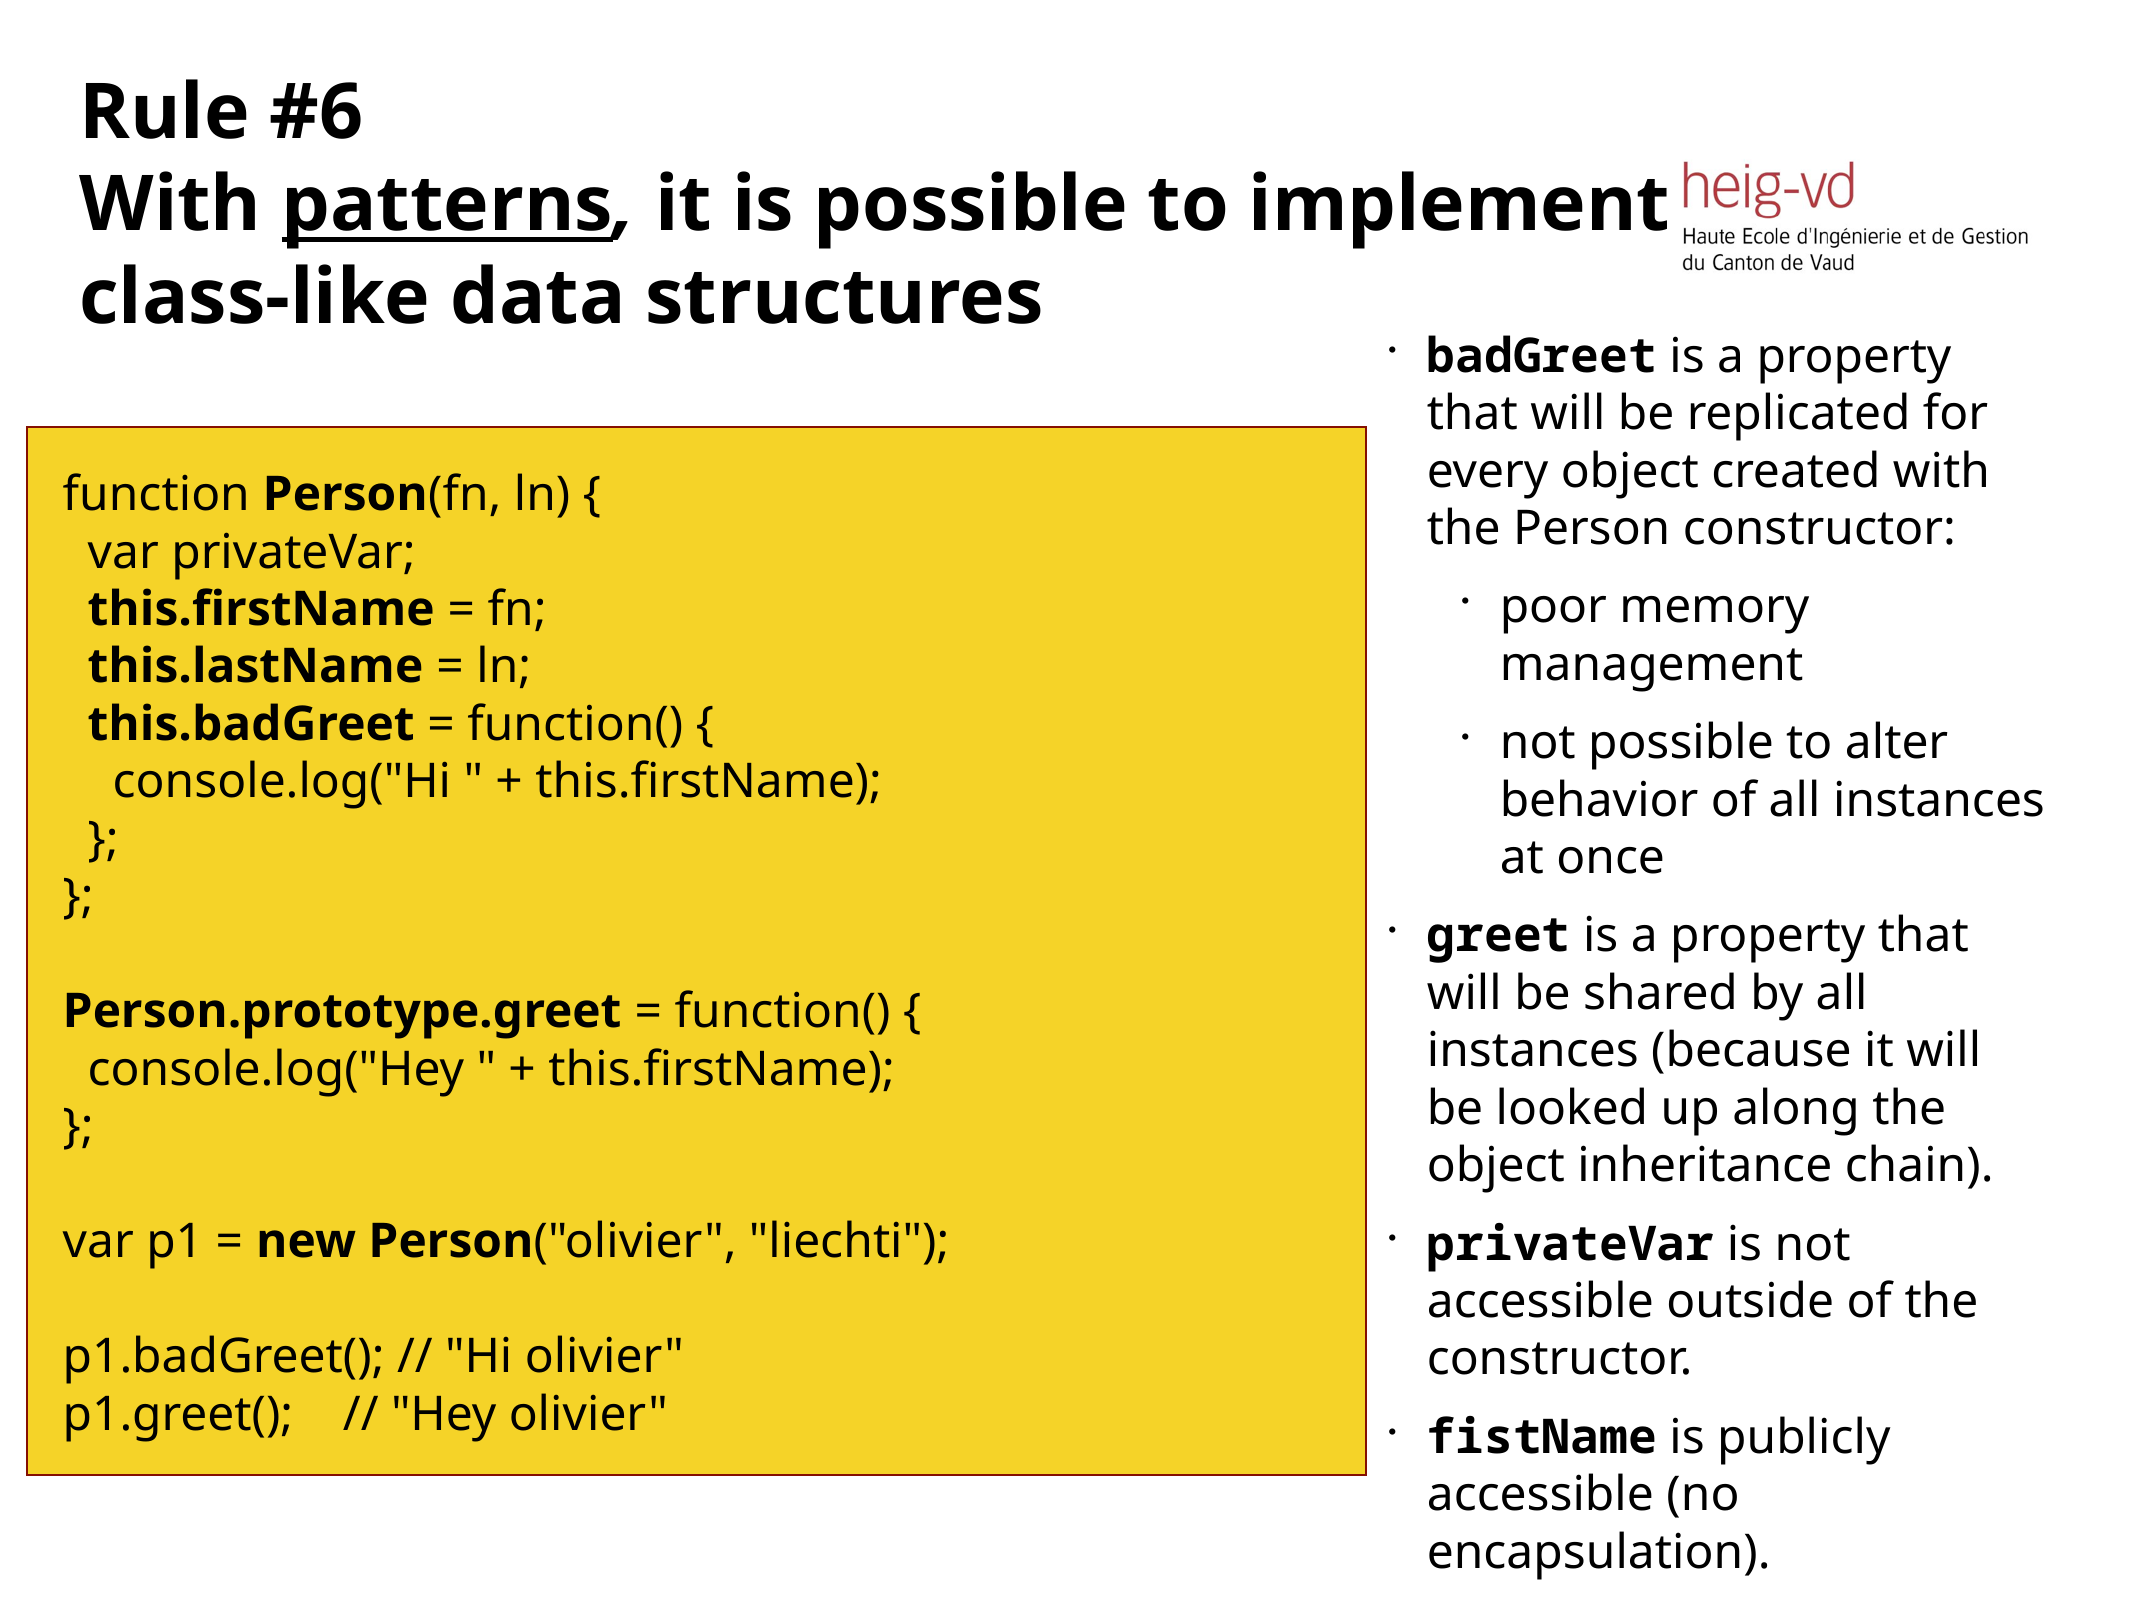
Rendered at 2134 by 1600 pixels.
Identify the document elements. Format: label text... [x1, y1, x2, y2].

text_box badGreet is a property that will be replicated for every object created with the Person constructor: poor memory management not possible to alter behavior of all instances at once greet is a property that will be shared by all instances (because it will be looked up along the object inheritance chain). privateVar is not accessible outside of the constructor. fistName is publicly accessible (no encapsulation). [1379, 315, 2060, 1587]
picture [1680, 149, 2036, 284]
text_box function Person(fn, ln) { var privateVar; this.firstName = fn; this.lastName = ln; this.badGreet = function() { console.log("Hi " + this.firstName); }; }; Person.prototype.greet = function() { console.log("Hey " + this.firstName); }; var p1 = new Person("olivier", "liechti"); p1.badGreet(); // "Hi olivier" p1.greet(); // "Hey olivier" [27, 427, 1367, 1475]
text_box Rule #6 With patterns, it is possible to implement class-like data structures [71, 52, 1680, 348]
